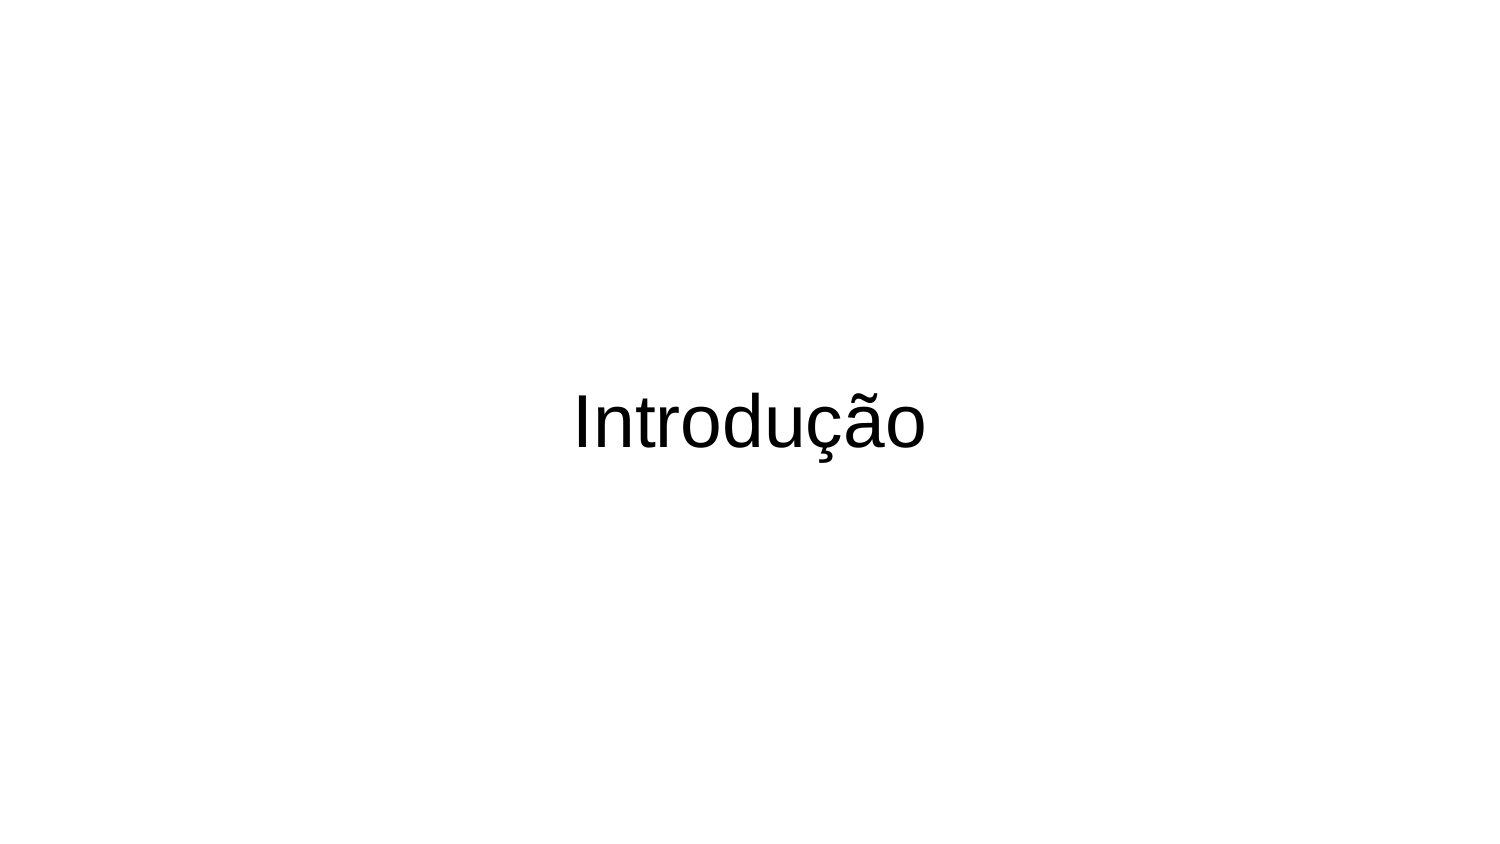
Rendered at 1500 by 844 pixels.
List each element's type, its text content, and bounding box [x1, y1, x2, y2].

title Introdução [51, 352, 1449, 491]
